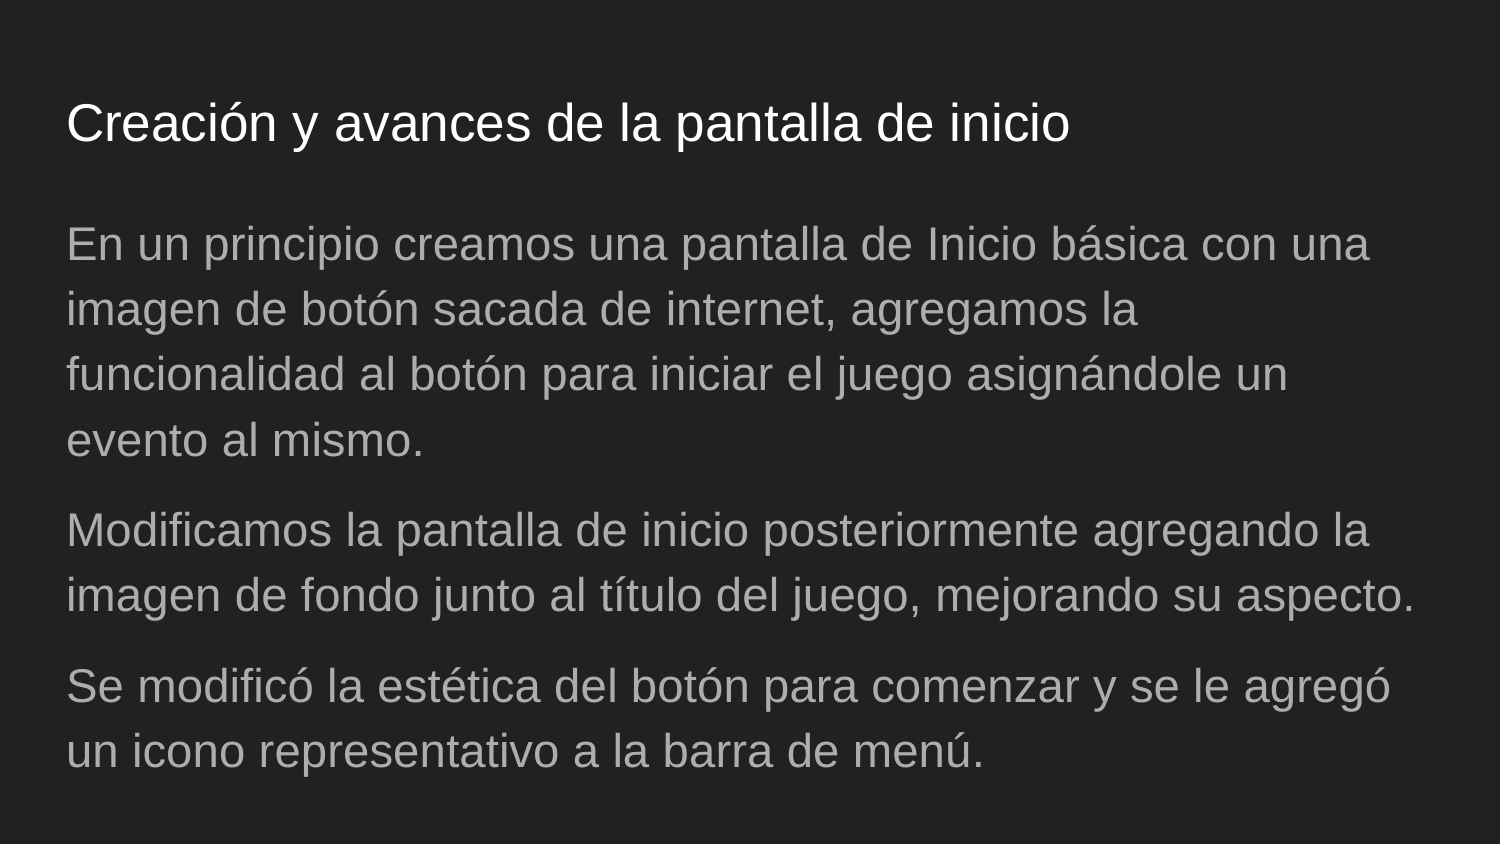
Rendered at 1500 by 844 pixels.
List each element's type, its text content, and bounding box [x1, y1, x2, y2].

list En un principio creamos una pantalla de Inicio básica con una imagen de botón sacada de internet, agregamos la funcionalidad al botón para iniciar el juego asignándole un evento al mismo. Modificamos la pantalla de inicio posteriormente agregando la imagen de fondo junto al título del juego, mejorando su aspecto. Se modificó la estética del botón para comenzar y se le agregó un icono representativo a la barra de menú. [51, 189, 1449, 793]
title Creación y avances de la pantalla de inicio [51, 72, 1449, 167]
